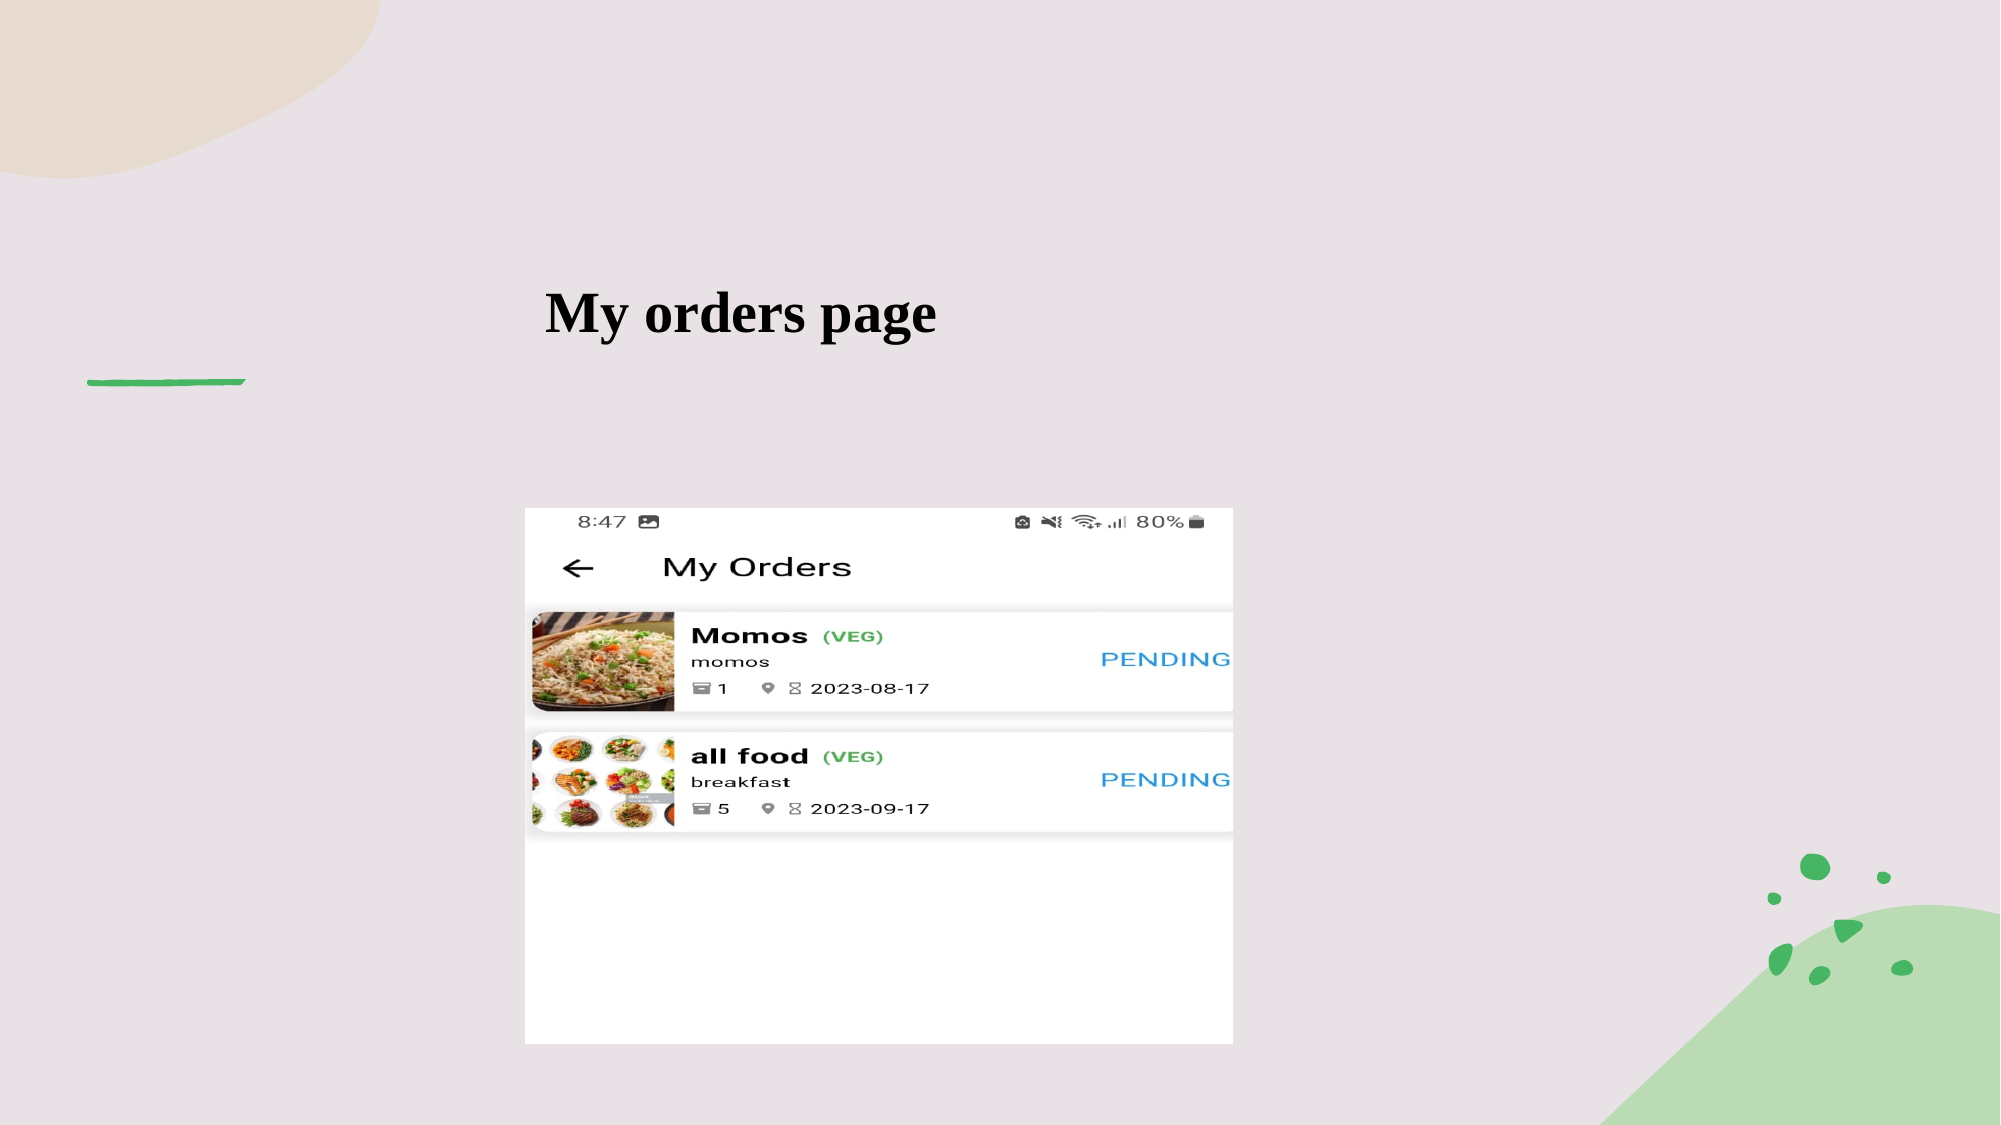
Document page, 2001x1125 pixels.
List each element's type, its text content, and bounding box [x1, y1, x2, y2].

text_box My orders page [530, 266, 1169, 353]
picture [503, 320, 1234, 1044]
